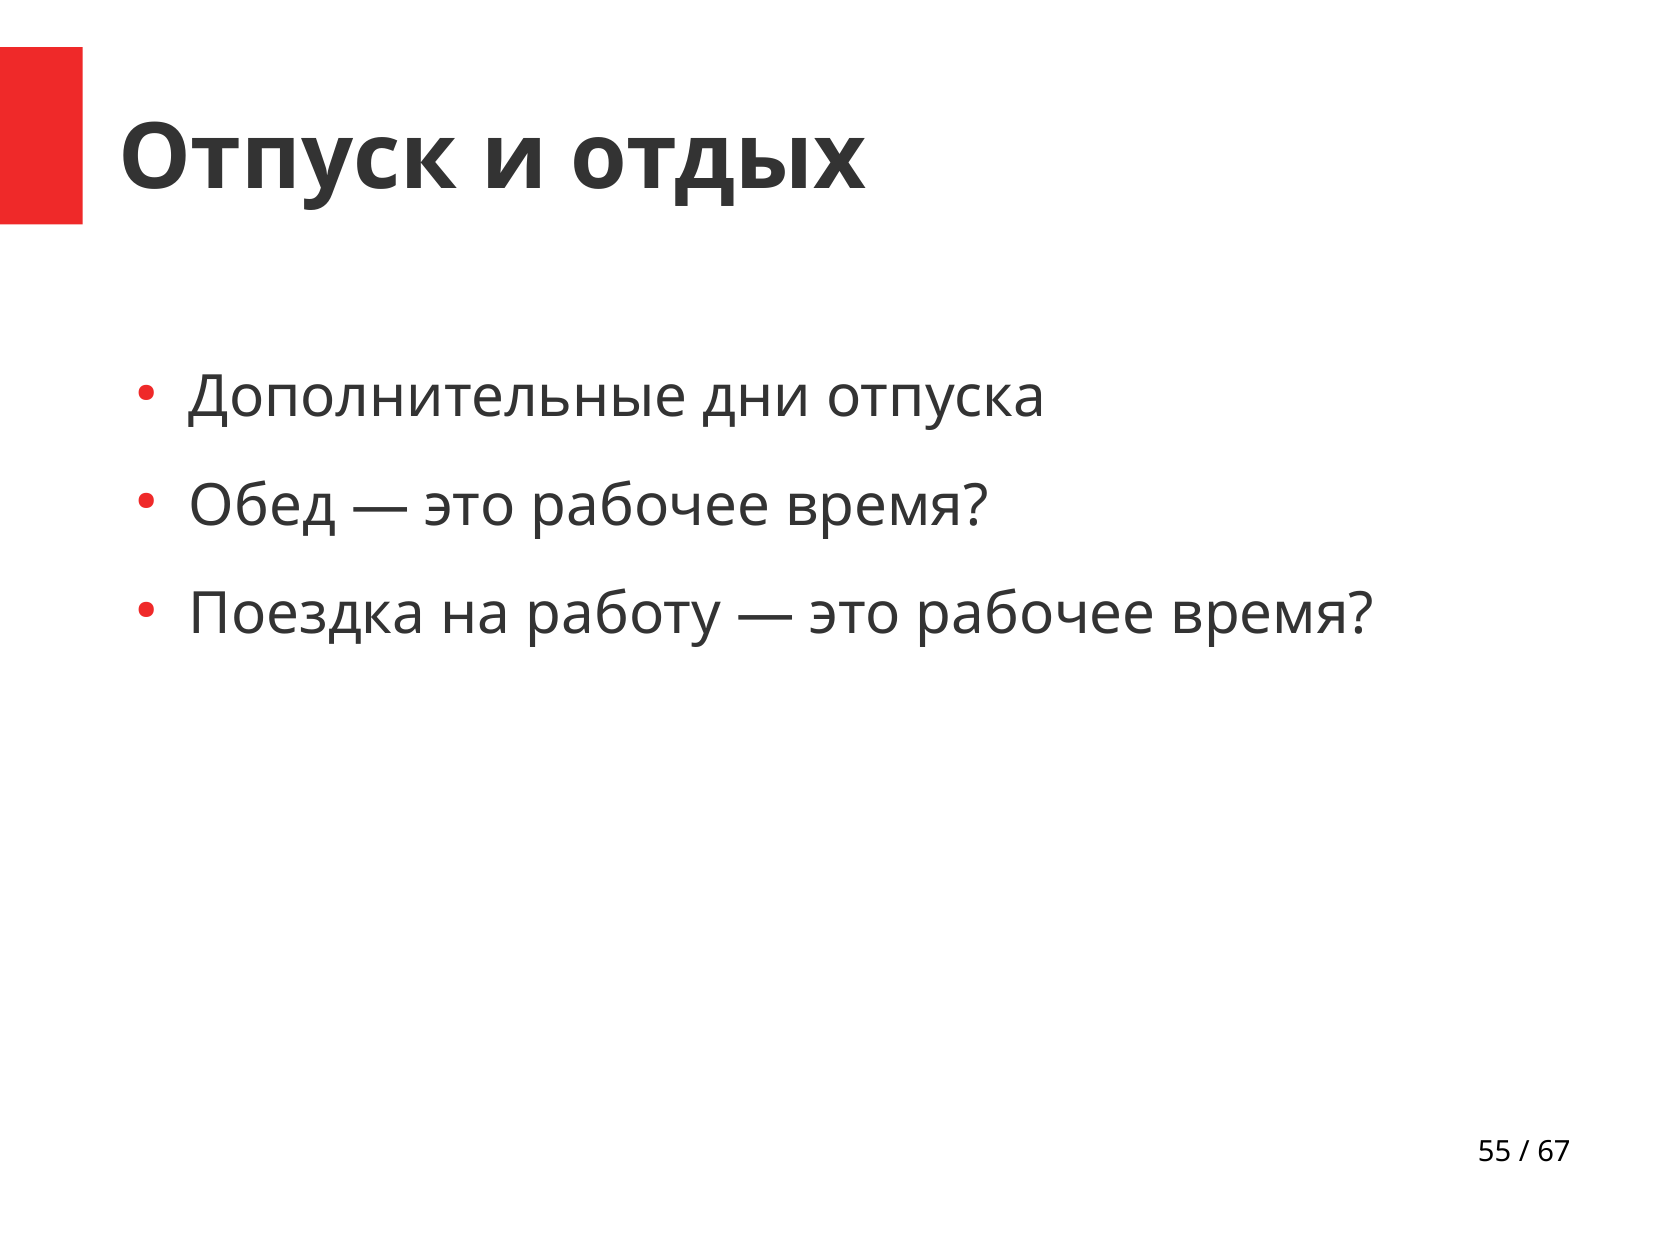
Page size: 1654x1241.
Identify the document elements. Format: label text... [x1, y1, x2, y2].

list Дополнительные дни отпуска Обед — это рабочее время? Поездка на работу — это рабочее время? [118, 354, 1536, 1074]
title Отпуск и отдых [118, 49, 1571, 257]
